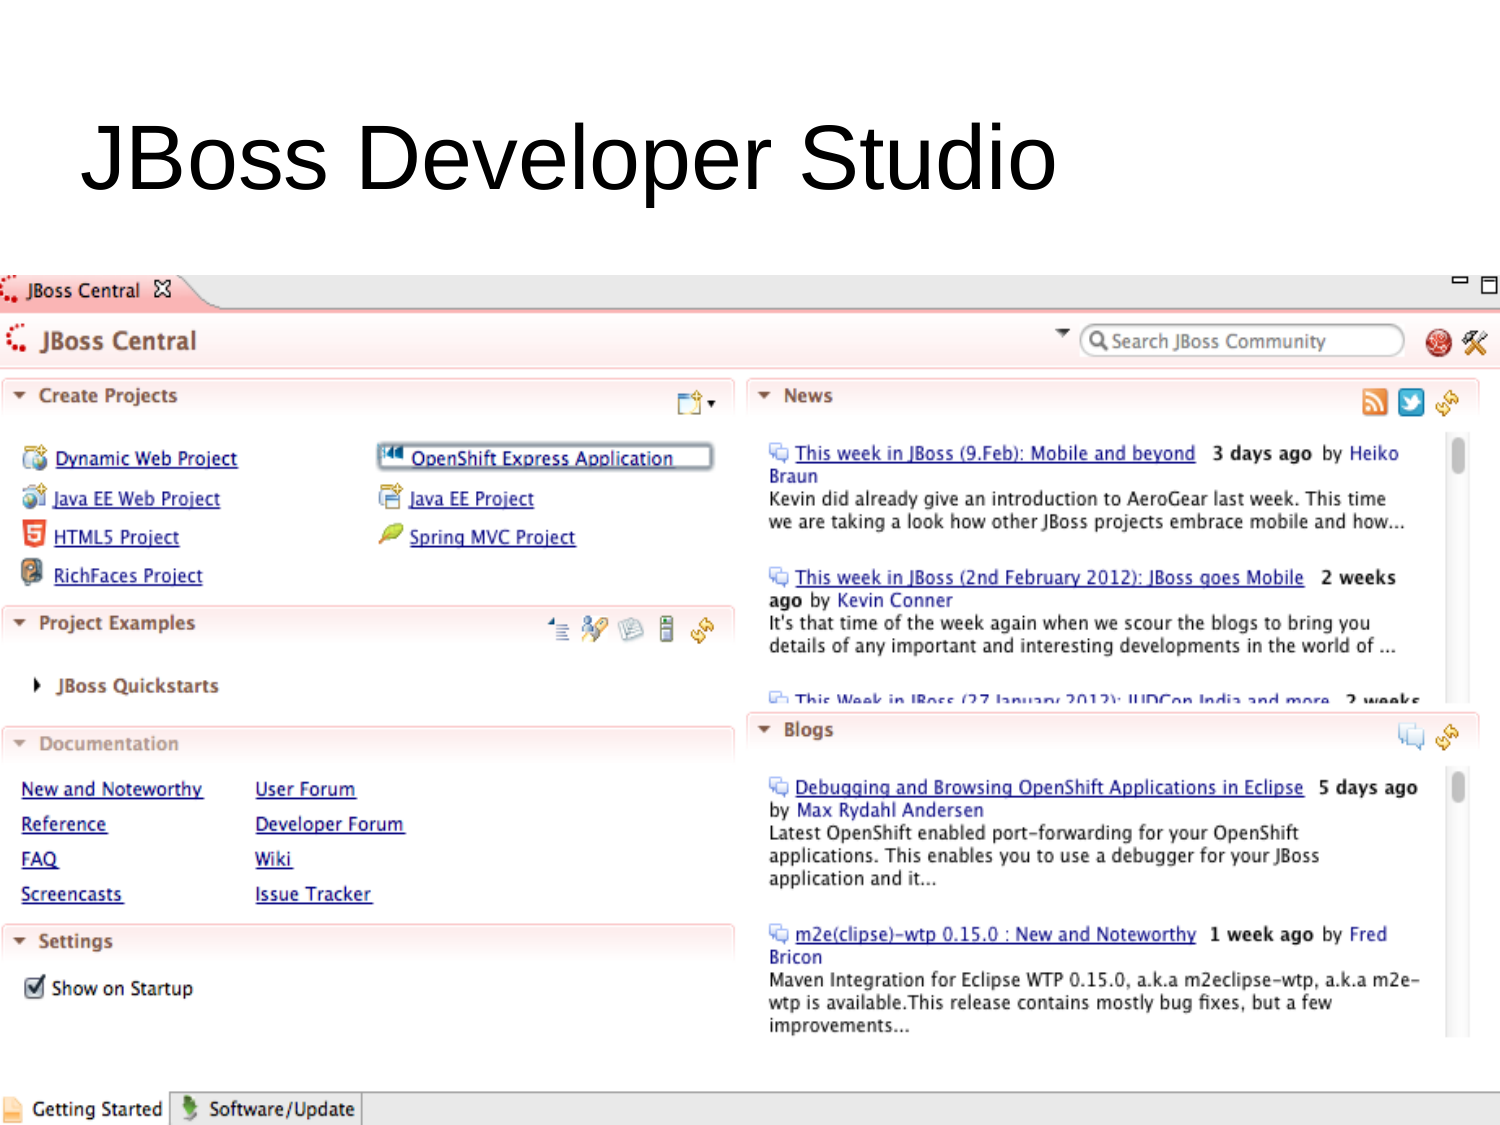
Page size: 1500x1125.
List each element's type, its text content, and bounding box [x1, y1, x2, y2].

picture [0, 275, 1500, 1125]
title JBoss Developer Studio [65, 35, 1341, 271]
